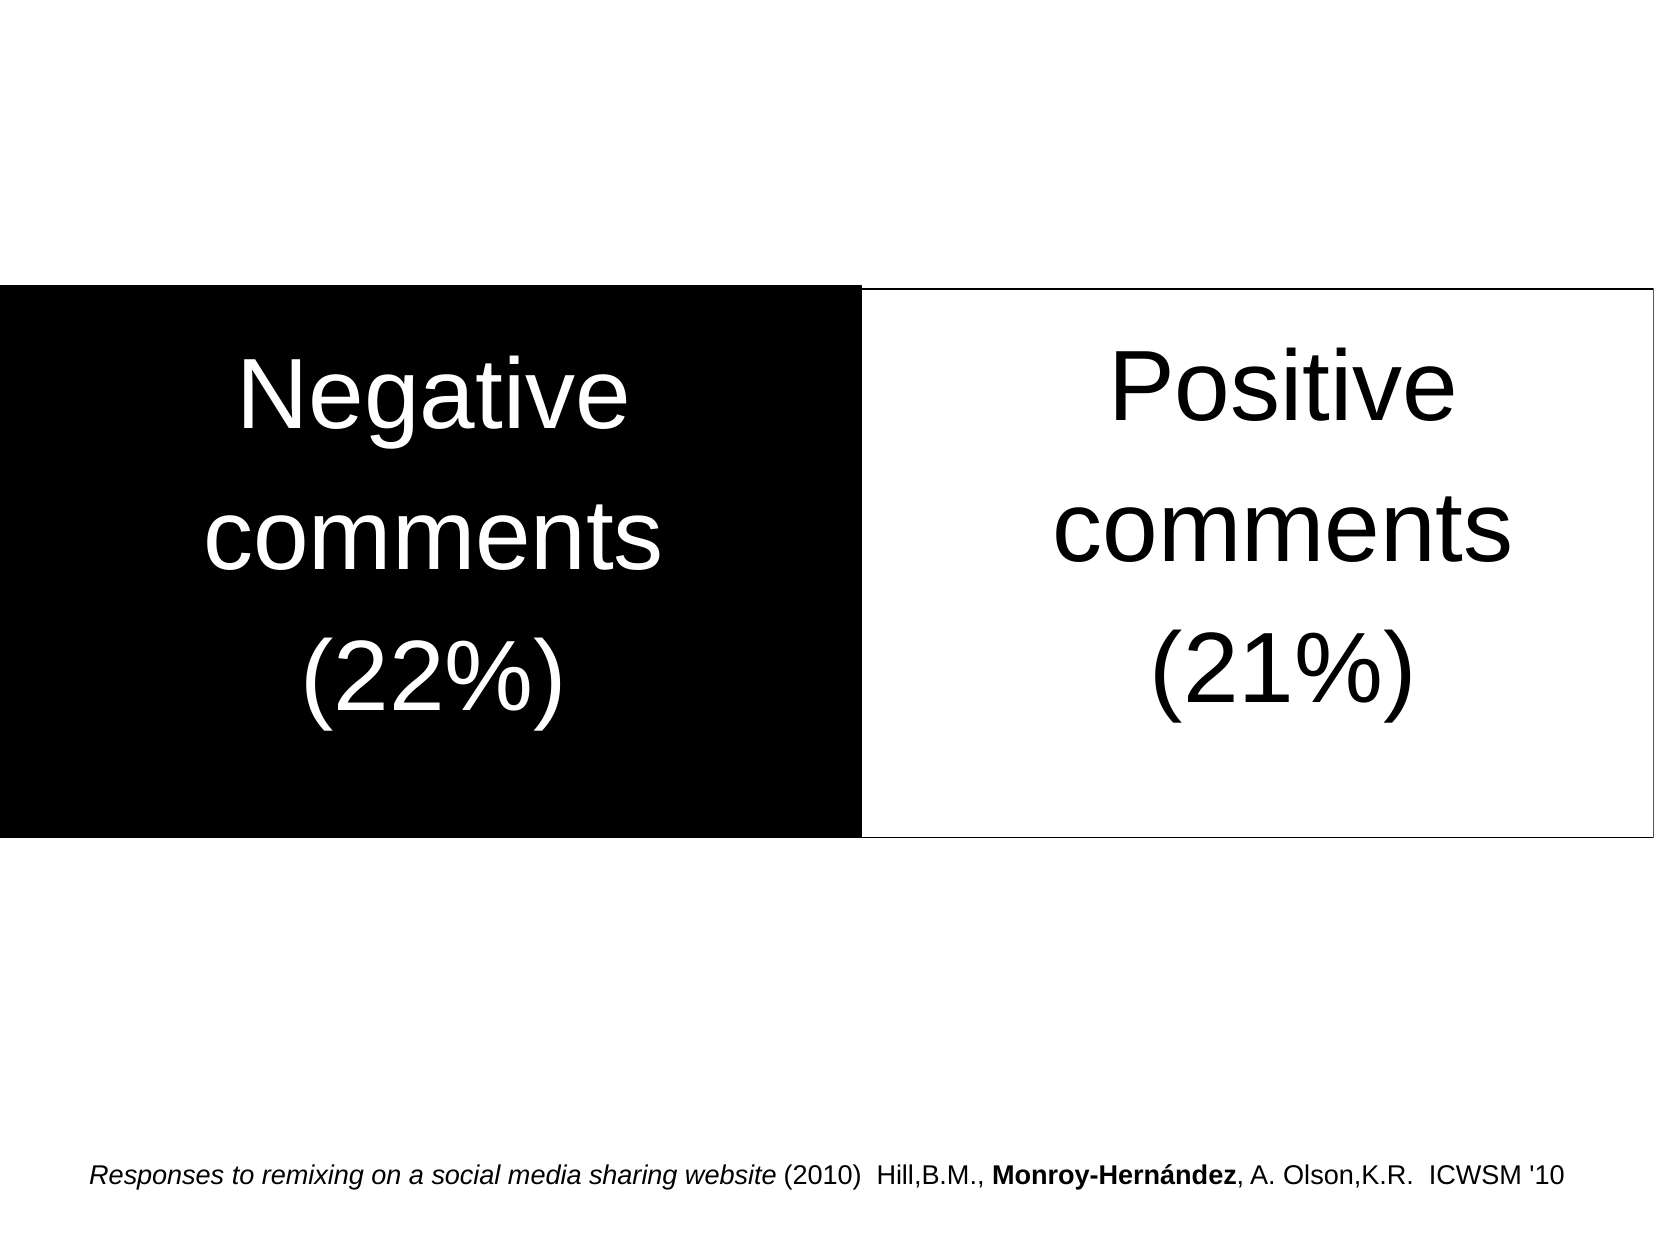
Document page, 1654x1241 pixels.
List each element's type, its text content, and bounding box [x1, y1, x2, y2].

text_box [0, 285, 862, 333]
text_box Positive comments (21%) [849, 324, 857, 832]
text_box Responses to remixing on a social media sharing website (2010) Hill,B.M., Monroy-Hernández, A. Olson,K.R. ICWSM '10 [0, 1153, 1654, 1229]
list Negative comments (22%) [0, 333, 868, 840]
text_box Positive comments (21%) [859, 324, 1653, 832]
